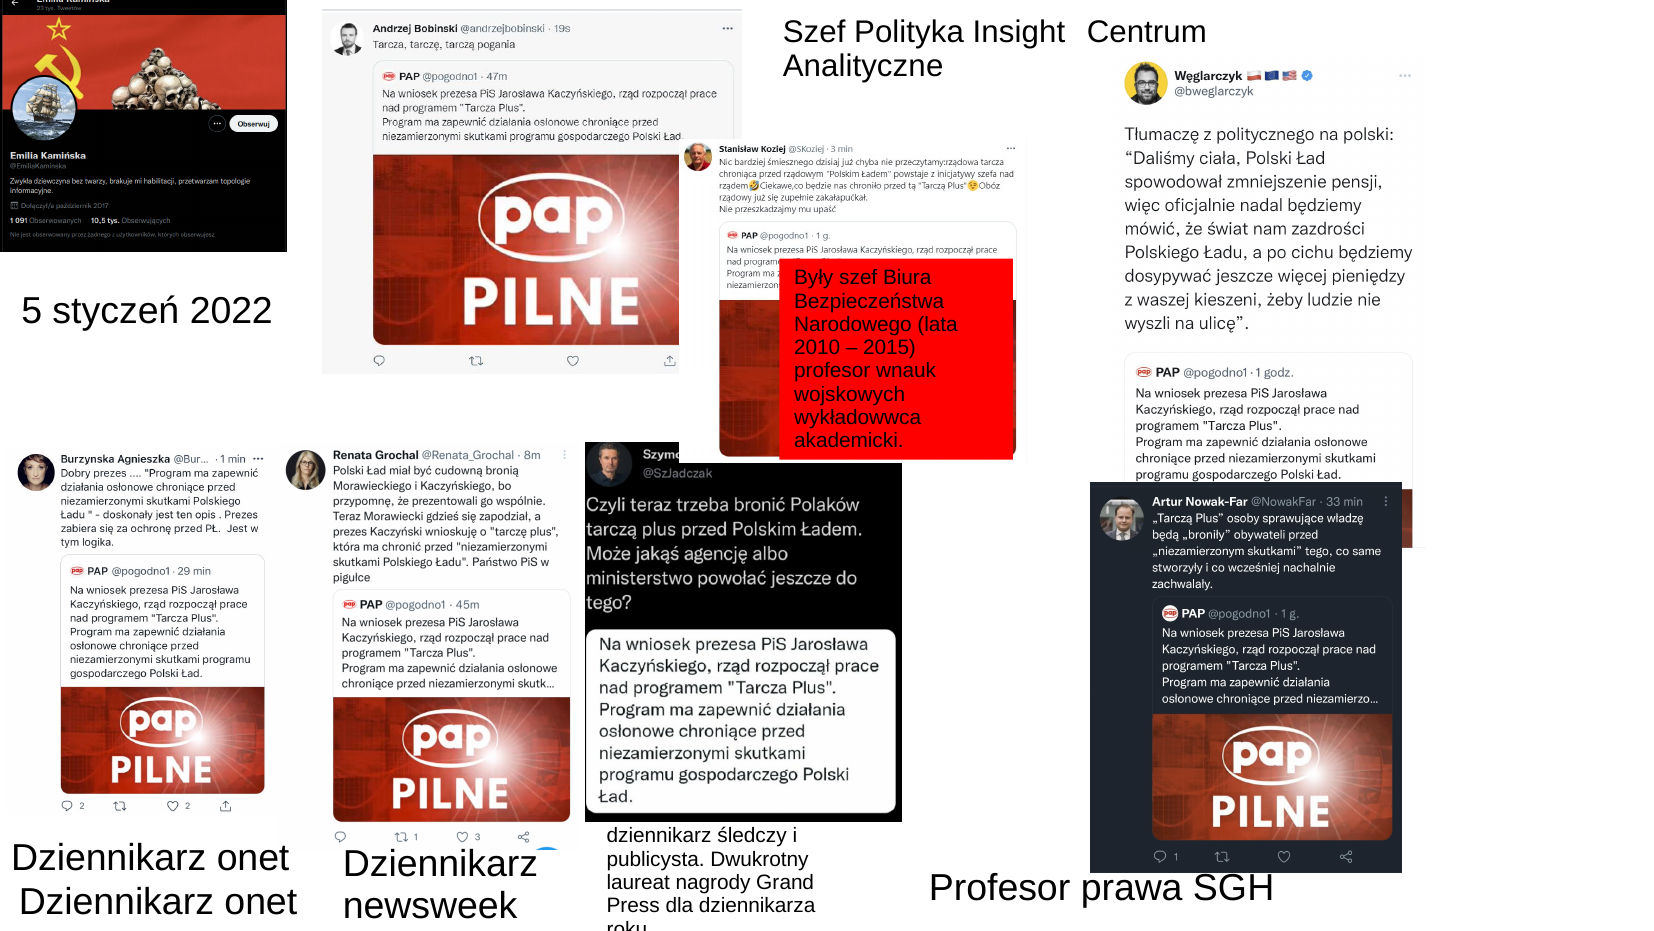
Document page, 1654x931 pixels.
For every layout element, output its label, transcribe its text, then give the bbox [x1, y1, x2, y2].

text_box Szef Polityka Insight Centrum Analityczne [768, 6, 1260, 91]
picture [322, 9, 1027, 822]
picture [0, 0, 287, 252]
text_box Dziennikarz onet [3, 886, 328, 931]
text_box Były szef Biura Bezpieczeństwa Narodowego (lata 2010 – 2015) profesor wnauk wojskowych wykładowwca akademicki. [779, 258, 1013, 460]
text_box Profesor prawa SGH [914, 859, 1299, 931]
picture [1090, 55, 1426, 873]
text_box Dziennikarz newsweek [328, 834, 591, 931]
text_box Dziennikarz onet [0, 829, 567, 886]
picture [6, 446, 276, 814]
picture [277, 442, 579, 834]
text_box 5 styczeń 2022 [6, 282, 351, 382]
text_box dziennikarz śledczy i publicysta. Dwukrotny laureat nagrody Grand Press dla dziennikarza roku [591, 822, 851, 931]
